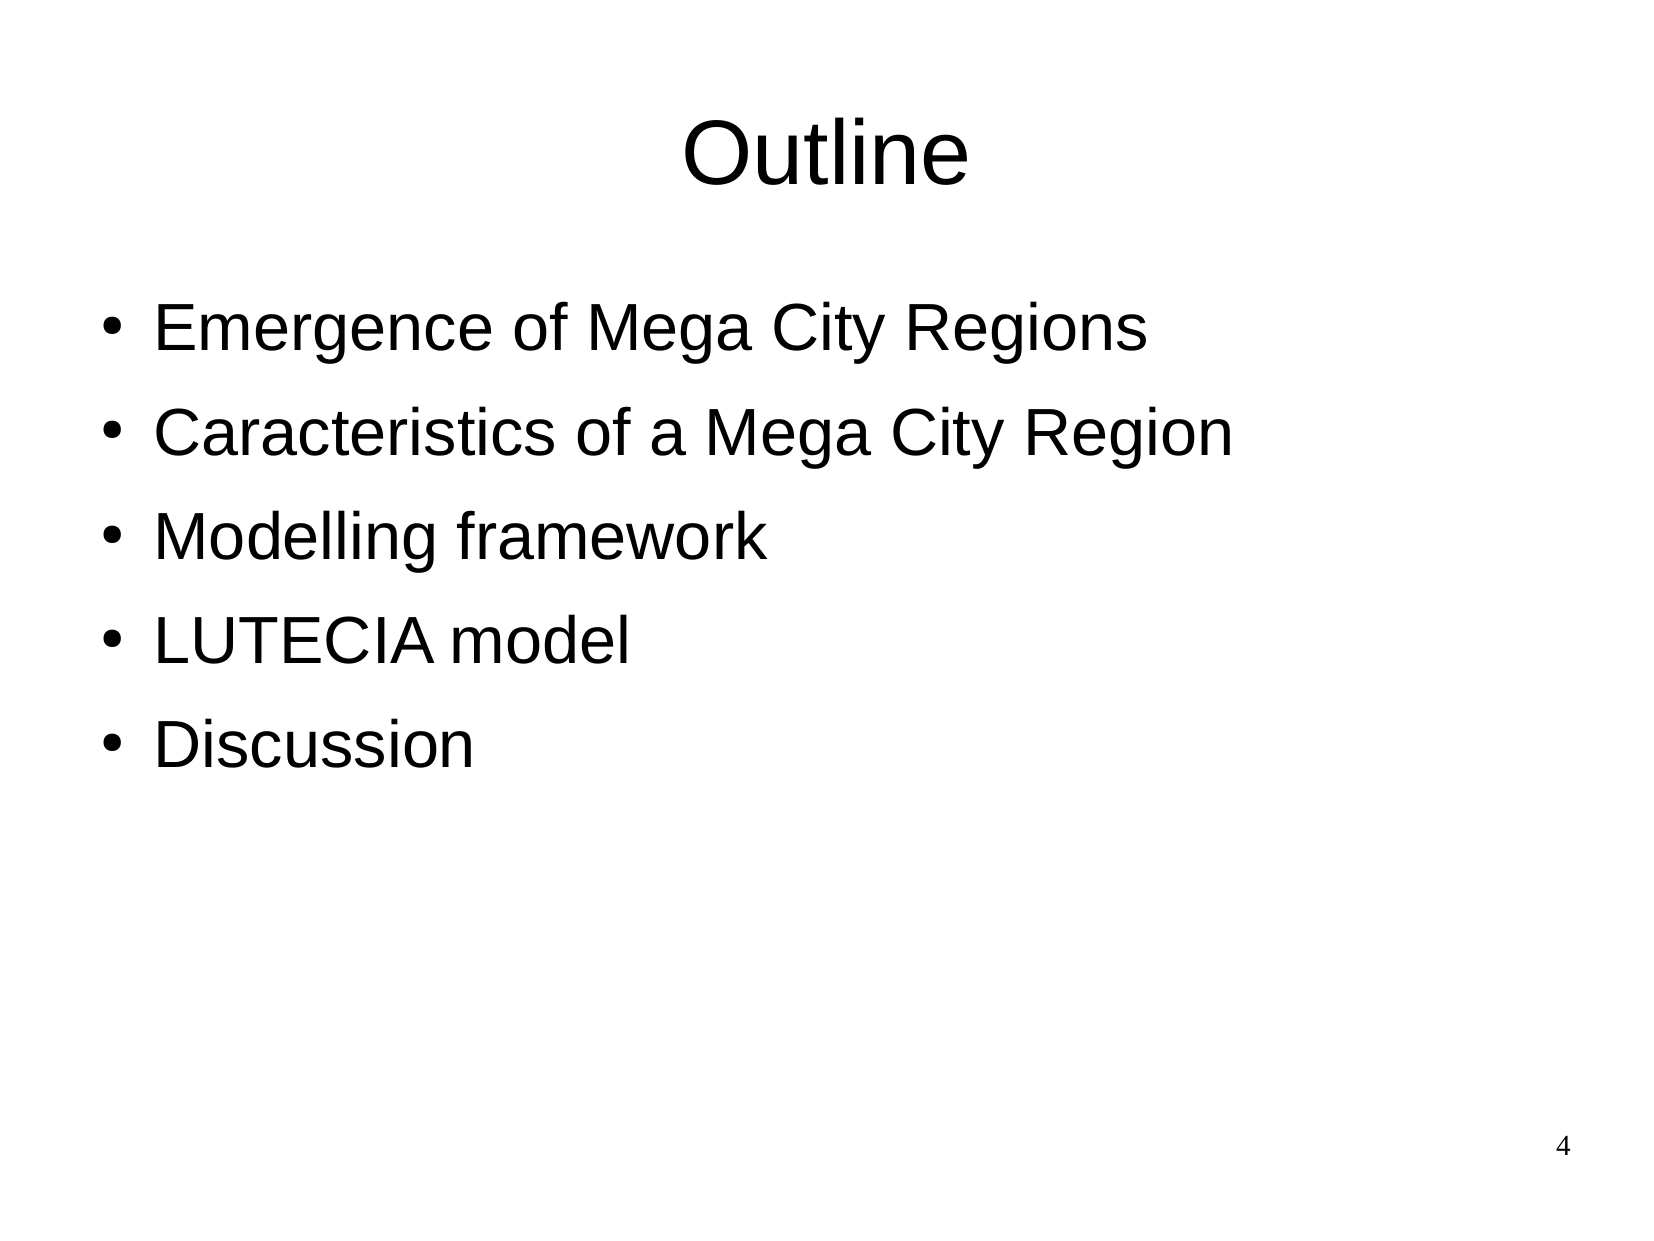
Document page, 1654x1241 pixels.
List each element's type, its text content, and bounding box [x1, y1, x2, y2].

list Emergence of Mega City Regions Caracteristics of a Mega City Region Modelling framework LUTECIA model Discussion [82, 290, 1538, 1010]
title Outline [82, 49, 1571, 257]
